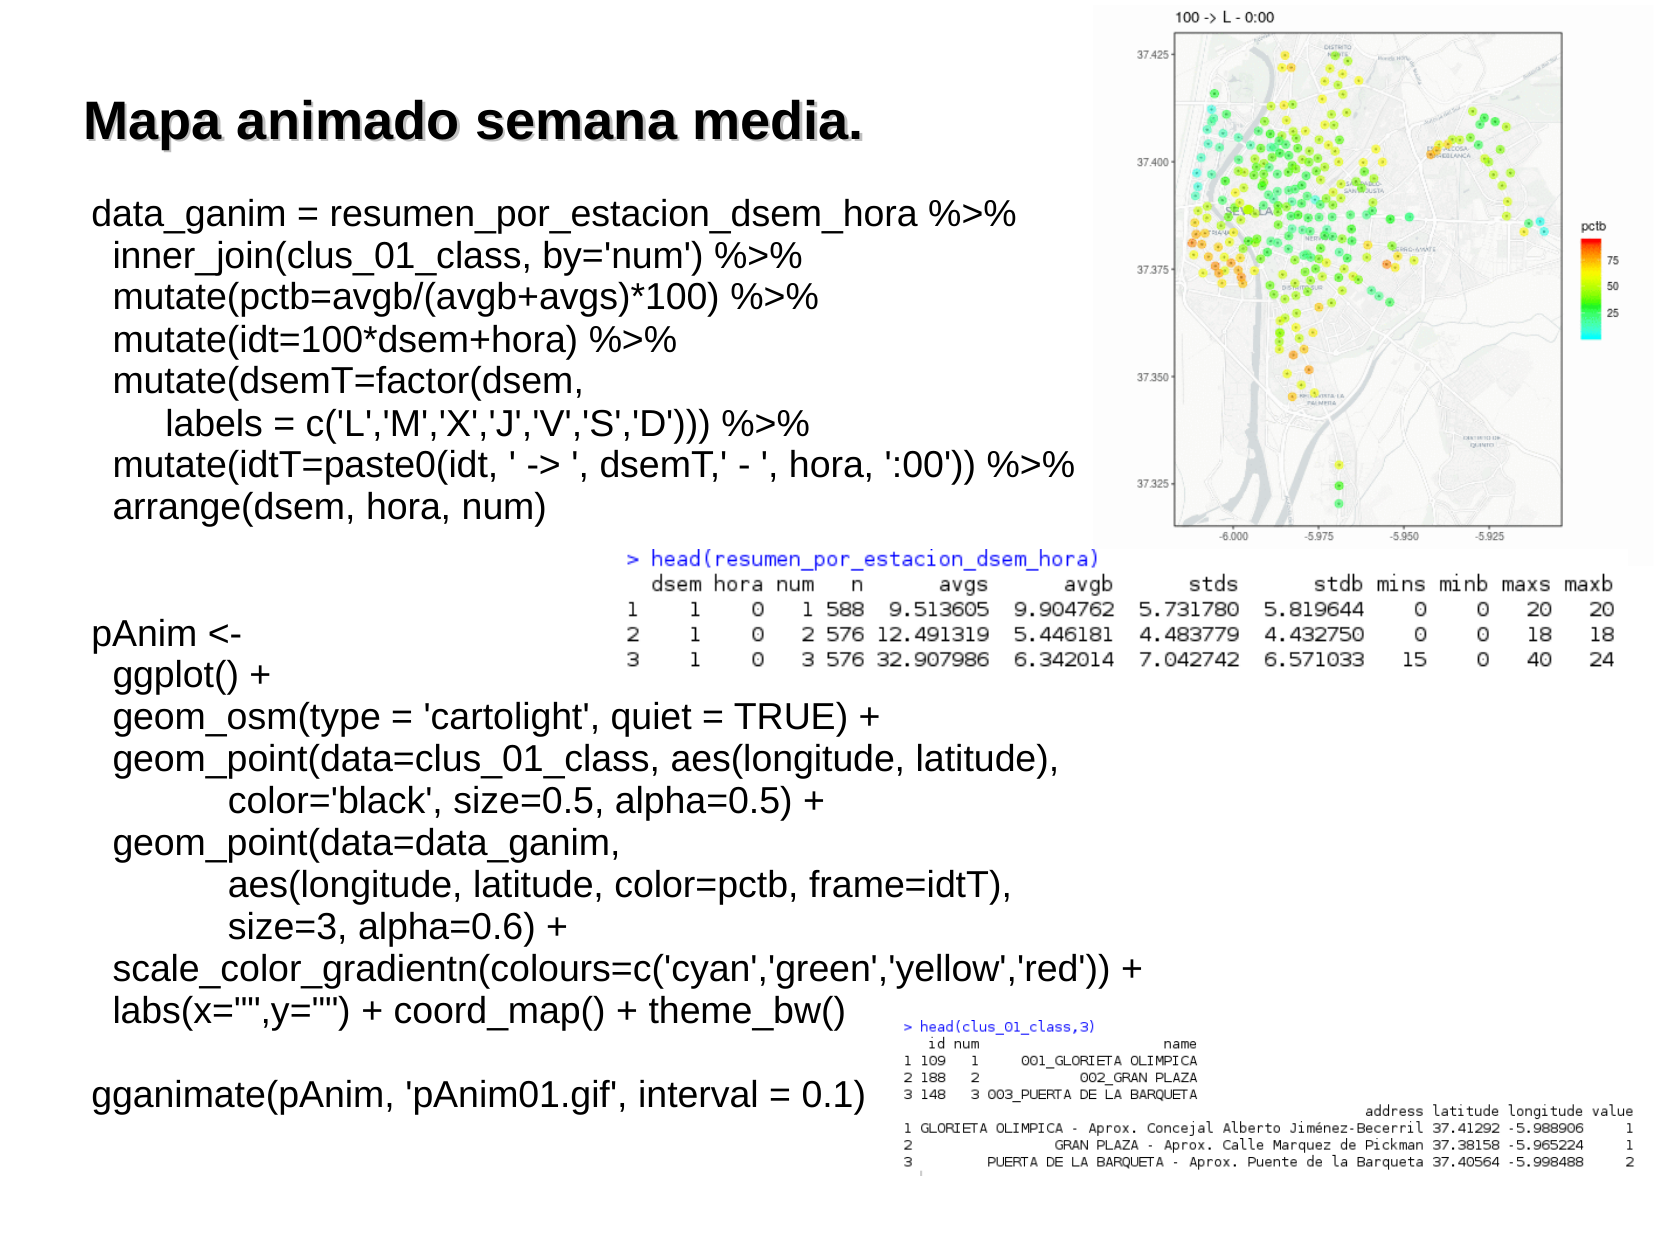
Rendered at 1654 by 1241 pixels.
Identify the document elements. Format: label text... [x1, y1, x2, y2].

picture [620, 5, 1654, 676]
text_box Mapa animado semana media. [68, 82, 934, 160]
text_box data_ganim = resumen_por_estacion_dsem_hora %>% inner_join(clus_01_class, by='num') %>% mutate(pctb=avgb/(avgb+avgs)*100) %>% mutate(idt=100*dsem+hora) %>% mutate(dsemT=factor(dsem, labels = c('L','M','X','J','V','S','D'))) %>% mutate(idtT=paste0(idt, ' -> ', dsemT,' - ', hora, ':00')) %>% arrange(dsem, hora, num) pAnim <- ggplot() + geom_osm(type = 'cartolight', quiet = TRUE) + geom_point(data=clus_01_class, aes(longitude, latitude), color='black', size=0.5, alpha=0.5) + geom_point(data=data_ganim, aes(longitude, latitude, color=pctb, frame=idtT), size=3, alpha=0.6) + scale_color_gradientn(colours=c('cyan','green','yellow','red')) + labs(x="",y="") + coord_map() + theme_bw() gganimate(pAnim, 'pAnim01.gif', interval = 0.1) [76, 184, 1159, 1124]
picture [897, 1020, 1643, 1176]
